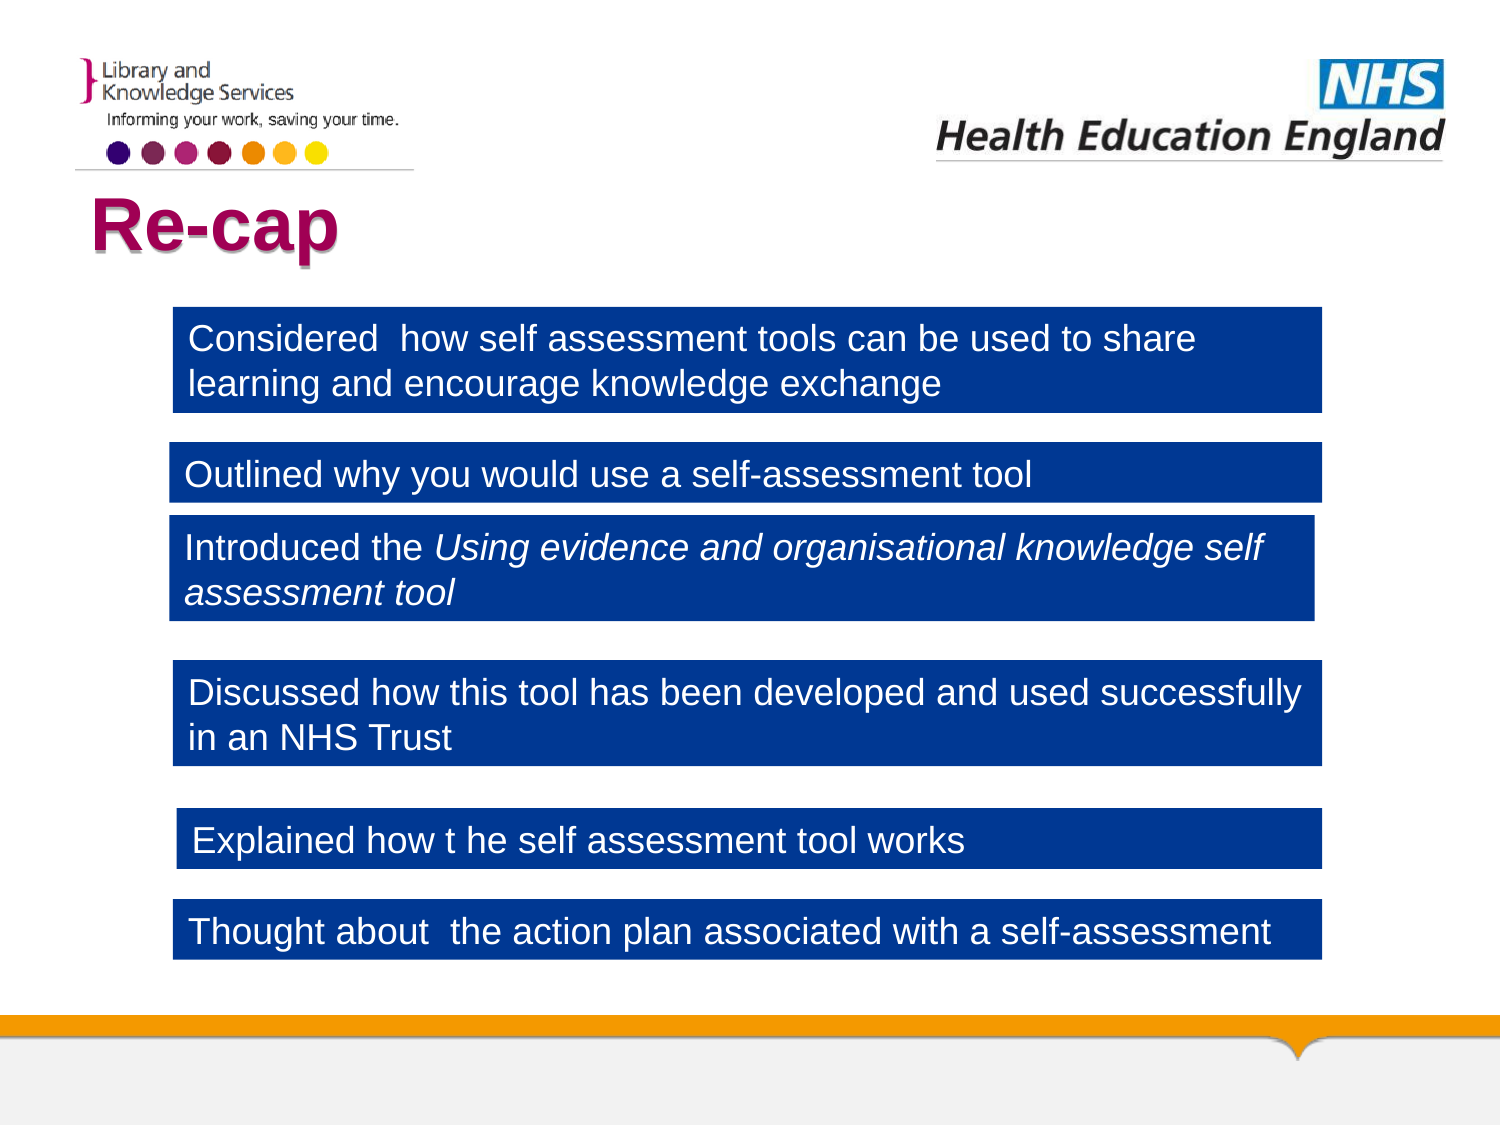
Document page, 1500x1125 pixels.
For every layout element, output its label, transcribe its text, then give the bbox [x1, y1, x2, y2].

text_box Outlined why you would use a self-assessment tool [169, 442, 1323, 503]
text_box Explained how t he self assessment tool works [176, 808, 1323, 869]
text_box Introduced the Using evidence and organisational knowledge self assessment tool [169, 515, 1315, 622]
text_box Considered how self assessment tools can be used to share learning and encourage knowledge exchange [172, 306, 1323, 413]
title Re-cap [75, 189, 1351, 301]
picture [75, 54, 416, 169]
text_box Thought about the action plan associated with a self-assessment [172, 899, 1323, 960]
text_box Discussed how this tool has been developed and used successfully in an NHS Trust [172, 660, 1323, 767]
